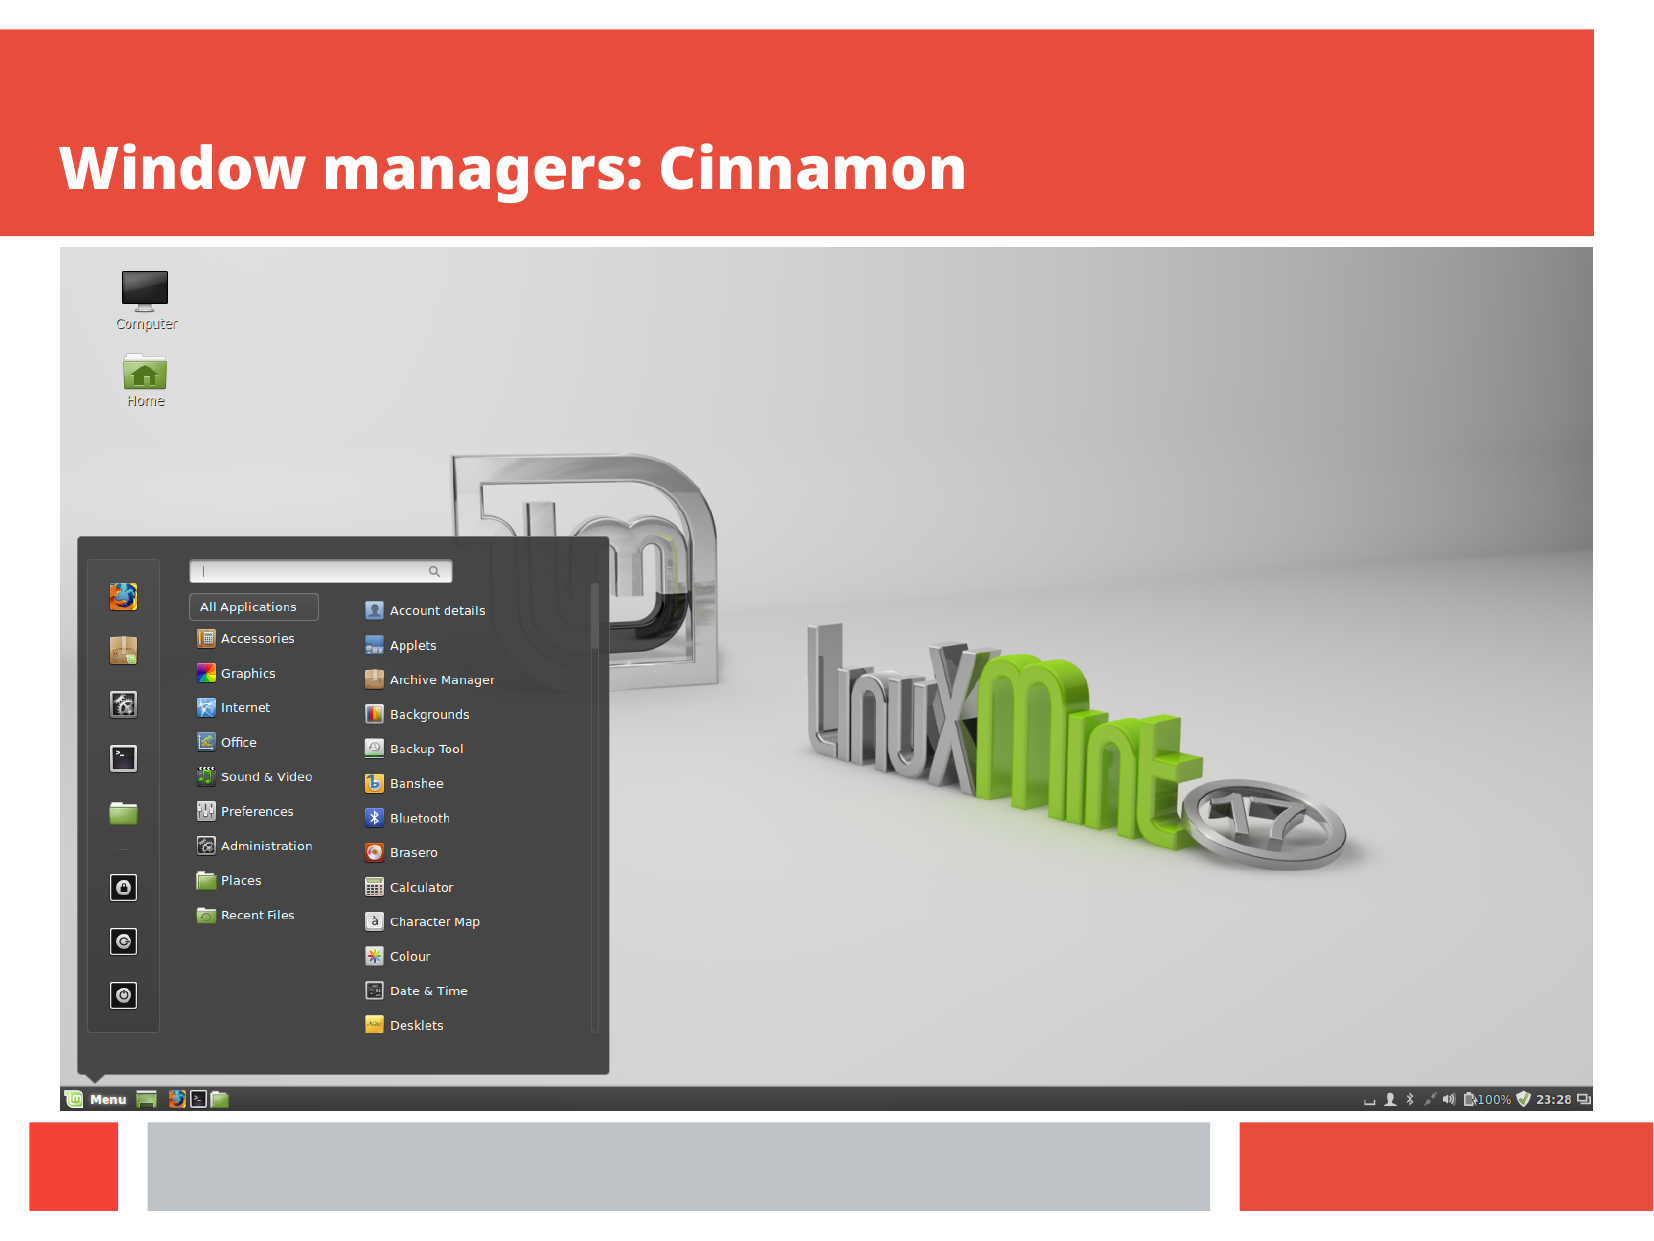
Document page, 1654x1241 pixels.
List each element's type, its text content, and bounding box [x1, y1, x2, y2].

picture [60, 247, 1593, 1111]
title Window managers: Cinnamon [58, 59, 1594, 207]
